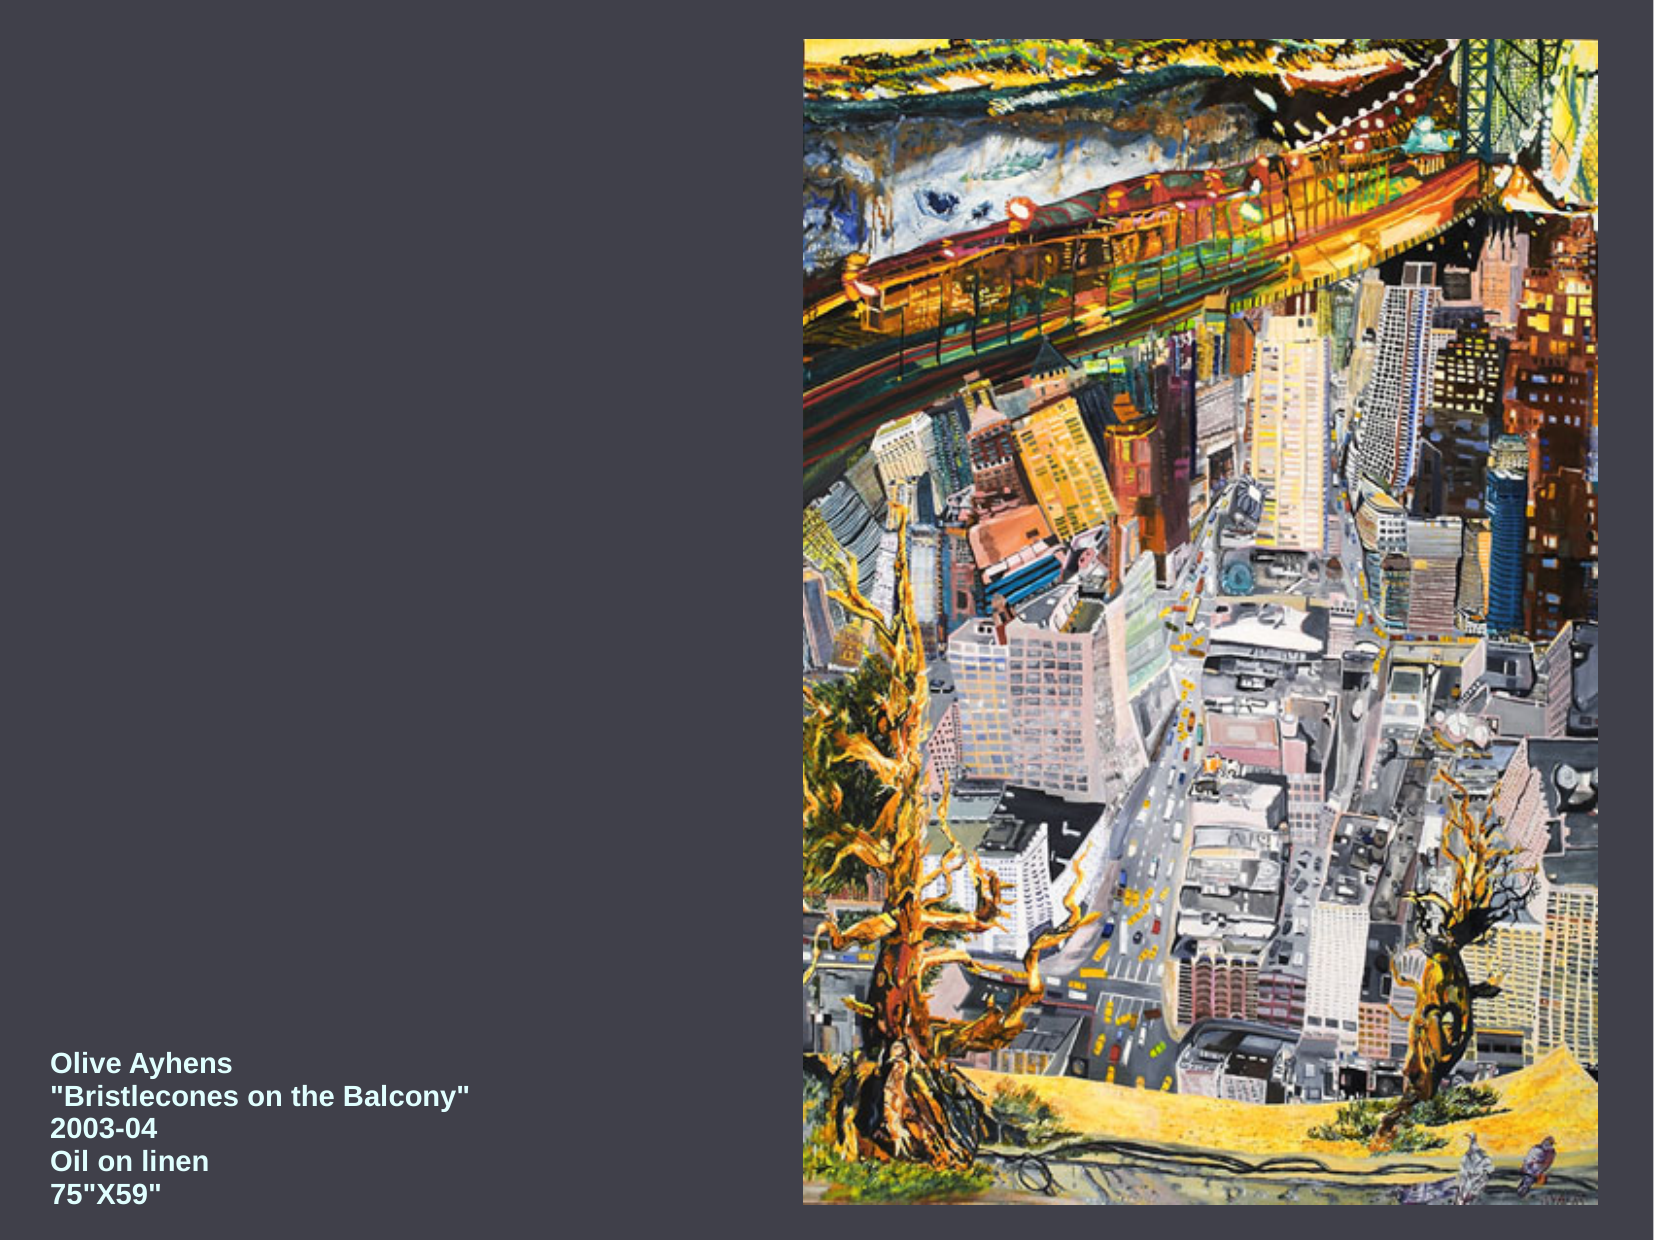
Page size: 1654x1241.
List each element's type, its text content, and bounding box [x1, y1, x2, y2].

text_box Olive Ayhens "Bristlecones on the Balcony" 2003-04 Oil on linen 75"X59" [35, 1039, 735, 1241]
picture [803, 39, 1598, 1205]
